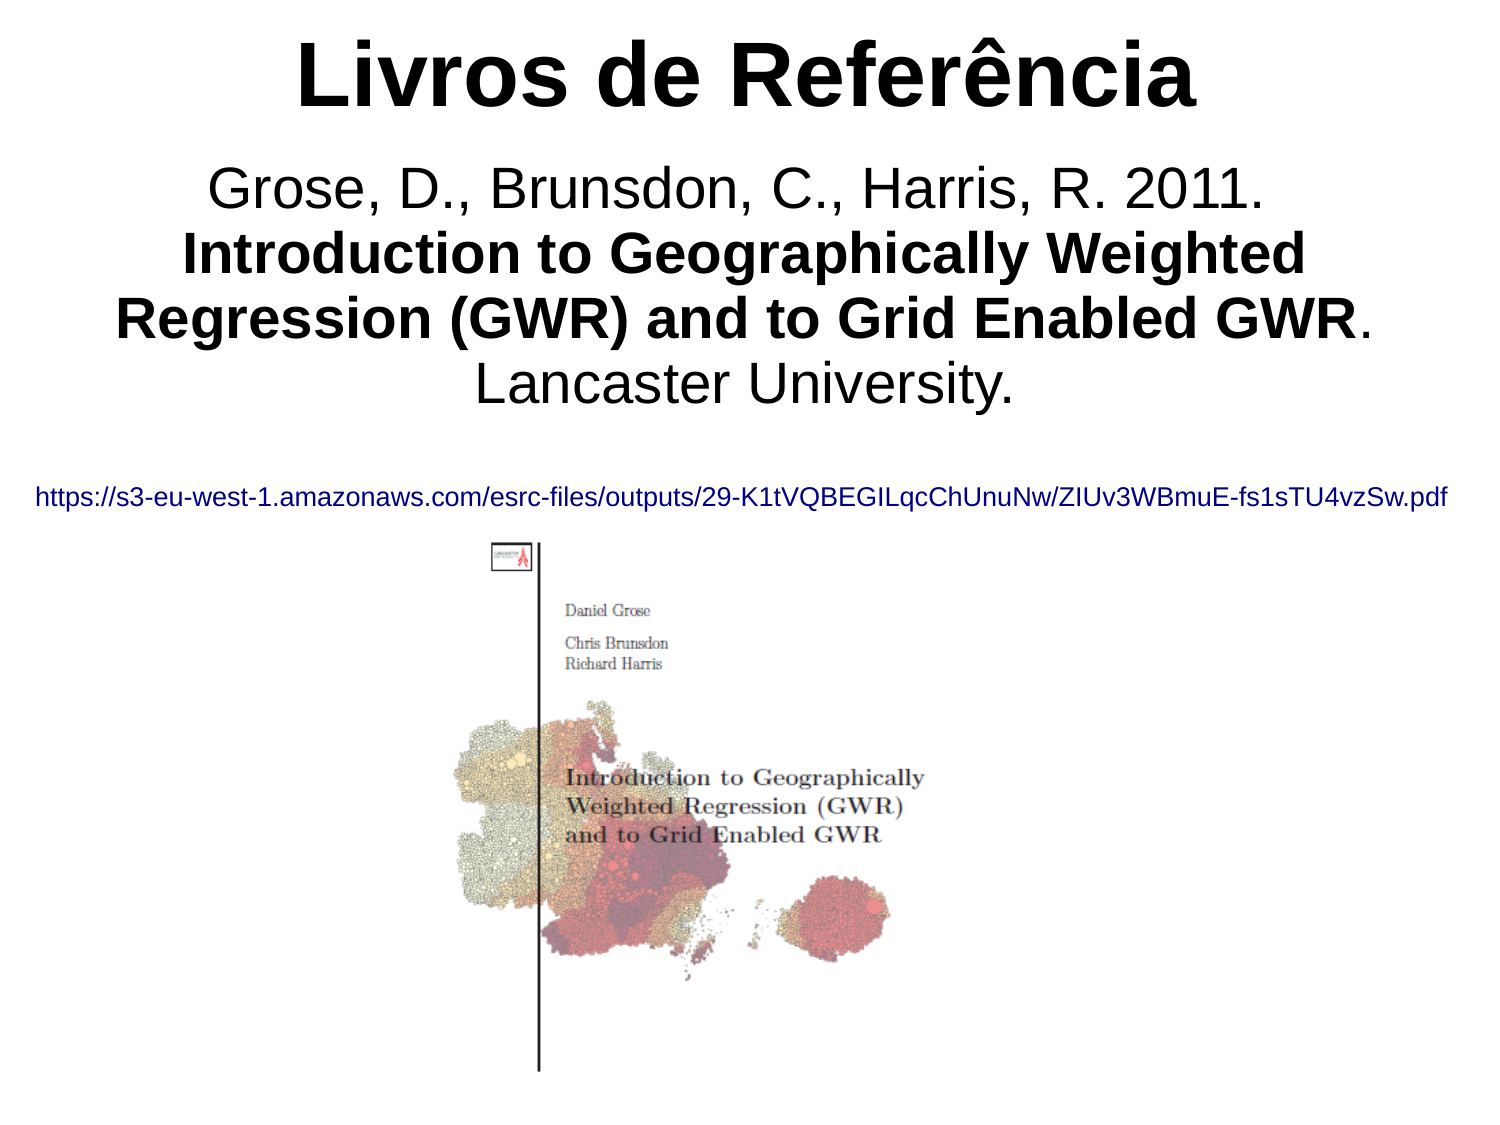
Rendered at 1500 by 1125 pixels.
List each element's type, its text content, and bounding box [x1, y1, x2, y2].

picture [449, 529, 934, 1081]
title Livros de Referência [99, 0, 1394, 155]
list Grose, D., Brunsdon, C., Harris, R. 2011. Introduction to Geographically Weighted Regression (GWR) and to Grid Enabled GWR. Lancaster University. https://s3-eu-west-1.amazonaws.com/esrc-files/outputs/29-K1tVQBEGILqcChUnuNw/ZIUv3WBmuE-fs1sTU4vzSw.pdf [33, 155, 1458, 1098]
